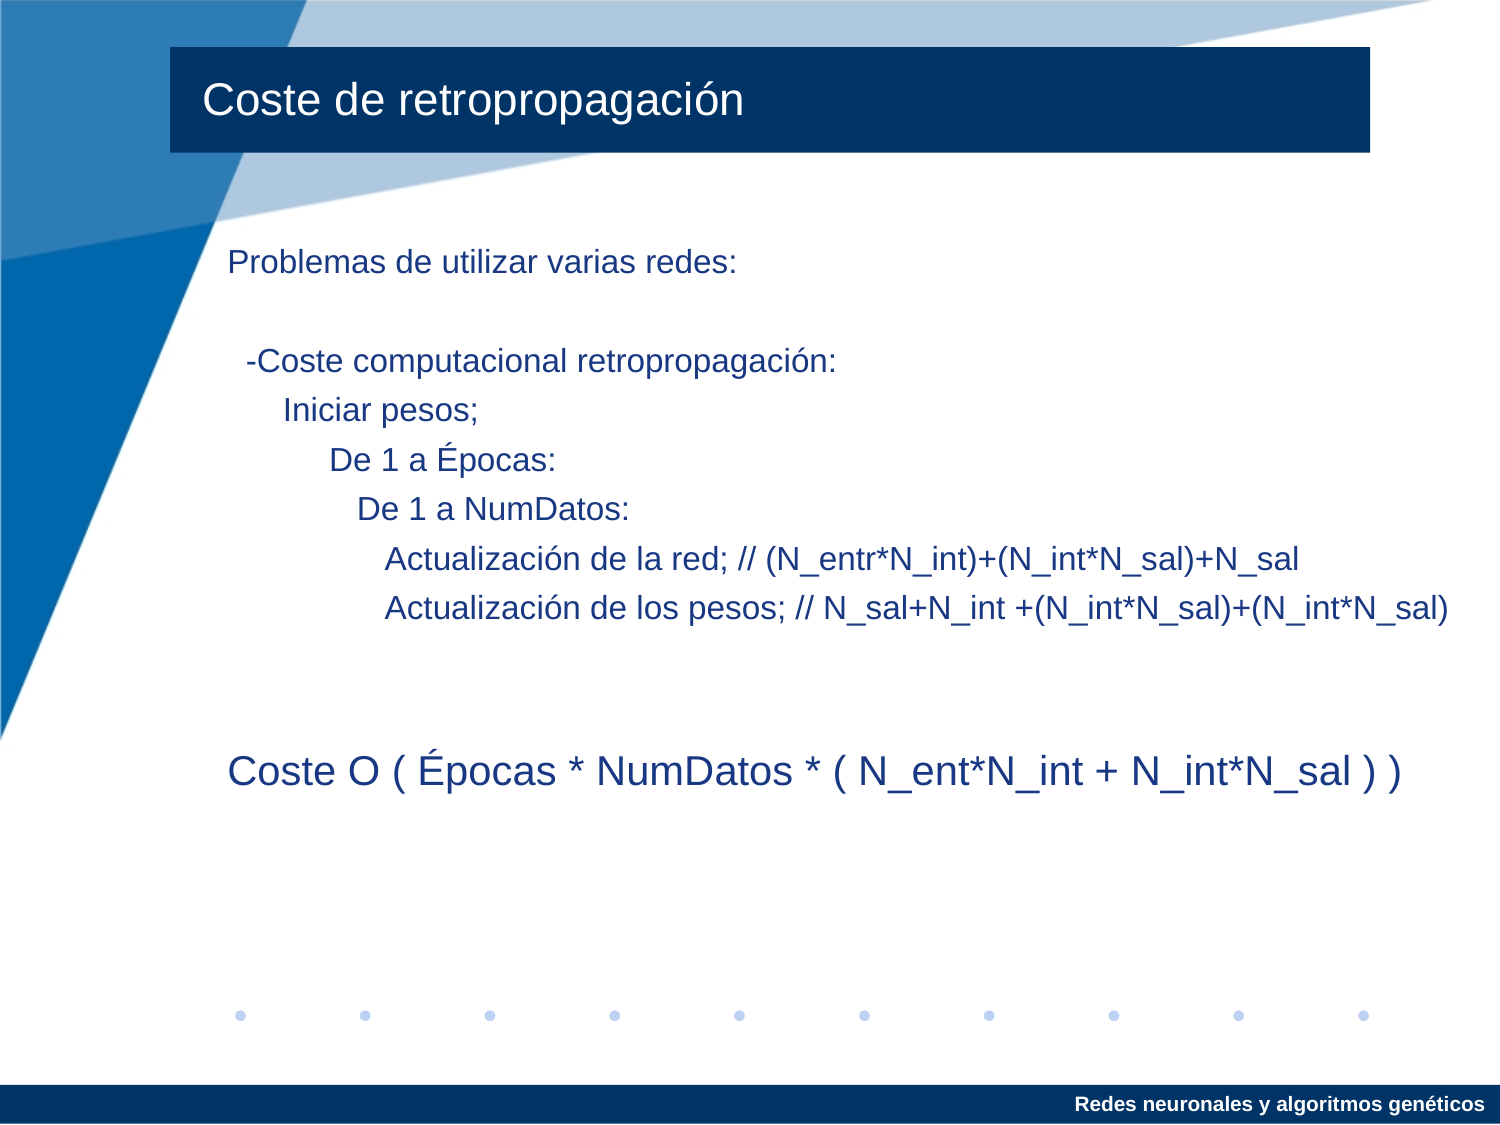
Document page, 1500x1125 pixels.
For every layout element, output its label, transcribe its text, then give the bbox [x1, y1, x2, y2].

title Coste de retropropagación [170, 47, 1371, 153]
picture [0, 0, 1500, 842]
list Problemas de utilizar varias redes: -Coste computacional retropropagación: Iniciar pesos; De 1 a Épocas: De 1 a NumDatos: Actualización de la red; // (N_entr*N_int)+(N_int*N_sal)+N_sal Actualización de los pesos; // N_sal+N_int +(N_int*N_sal)+(N_int*N_sal) Coste O ( Épocas * NumDatos * ( N_ent*N_int + N_int*N_sal ) ) [212, 235, 1500, 1125]
